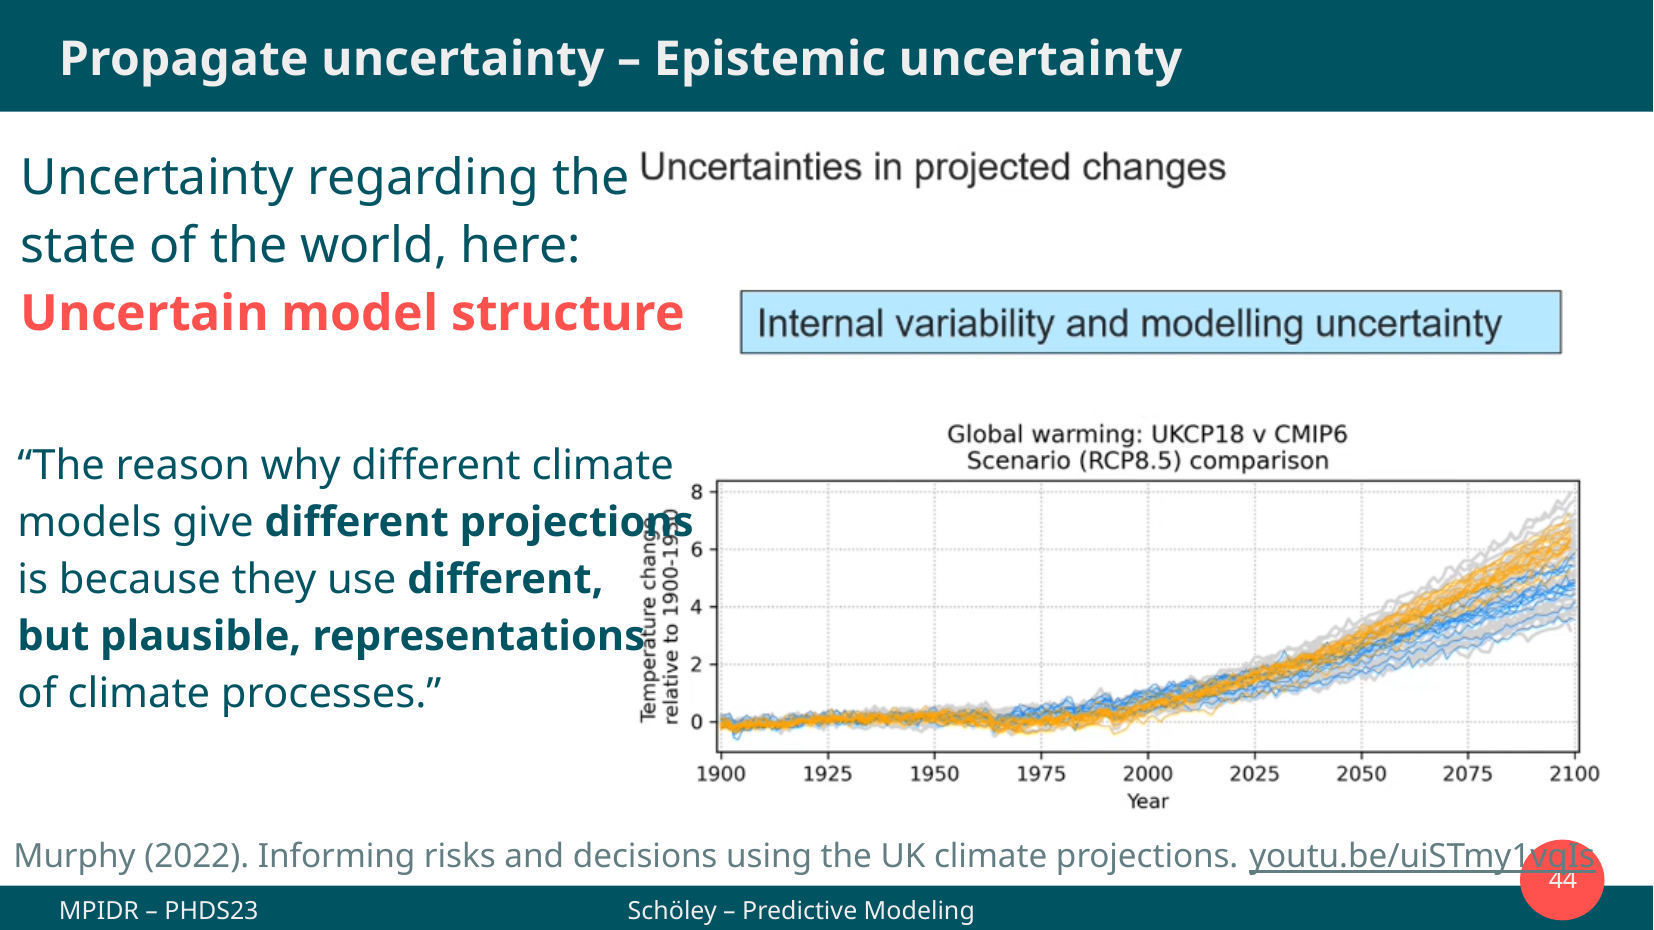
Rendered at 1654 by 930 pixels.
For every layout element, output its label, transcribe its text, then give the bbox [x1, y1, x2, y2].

text_box Murphy (2022). Informing risks and decisions using the UK climate projections. youtu.be/uiSTmy1vqIs [0, 825, 1366, 879]
picture [610, 131, 1607, 820]
text_box Uncertainty regarding the state of the world, here: Uncertain model structure [5, 133, 624, 325]
text_box “The reason why different climate models give different projections is because they use different, but plausible, representations of climate processes.” [2, 427, 1077, 812]
title Propagate uncertainty – Epistemic uncertainty [58, 0, 1594, 117]
